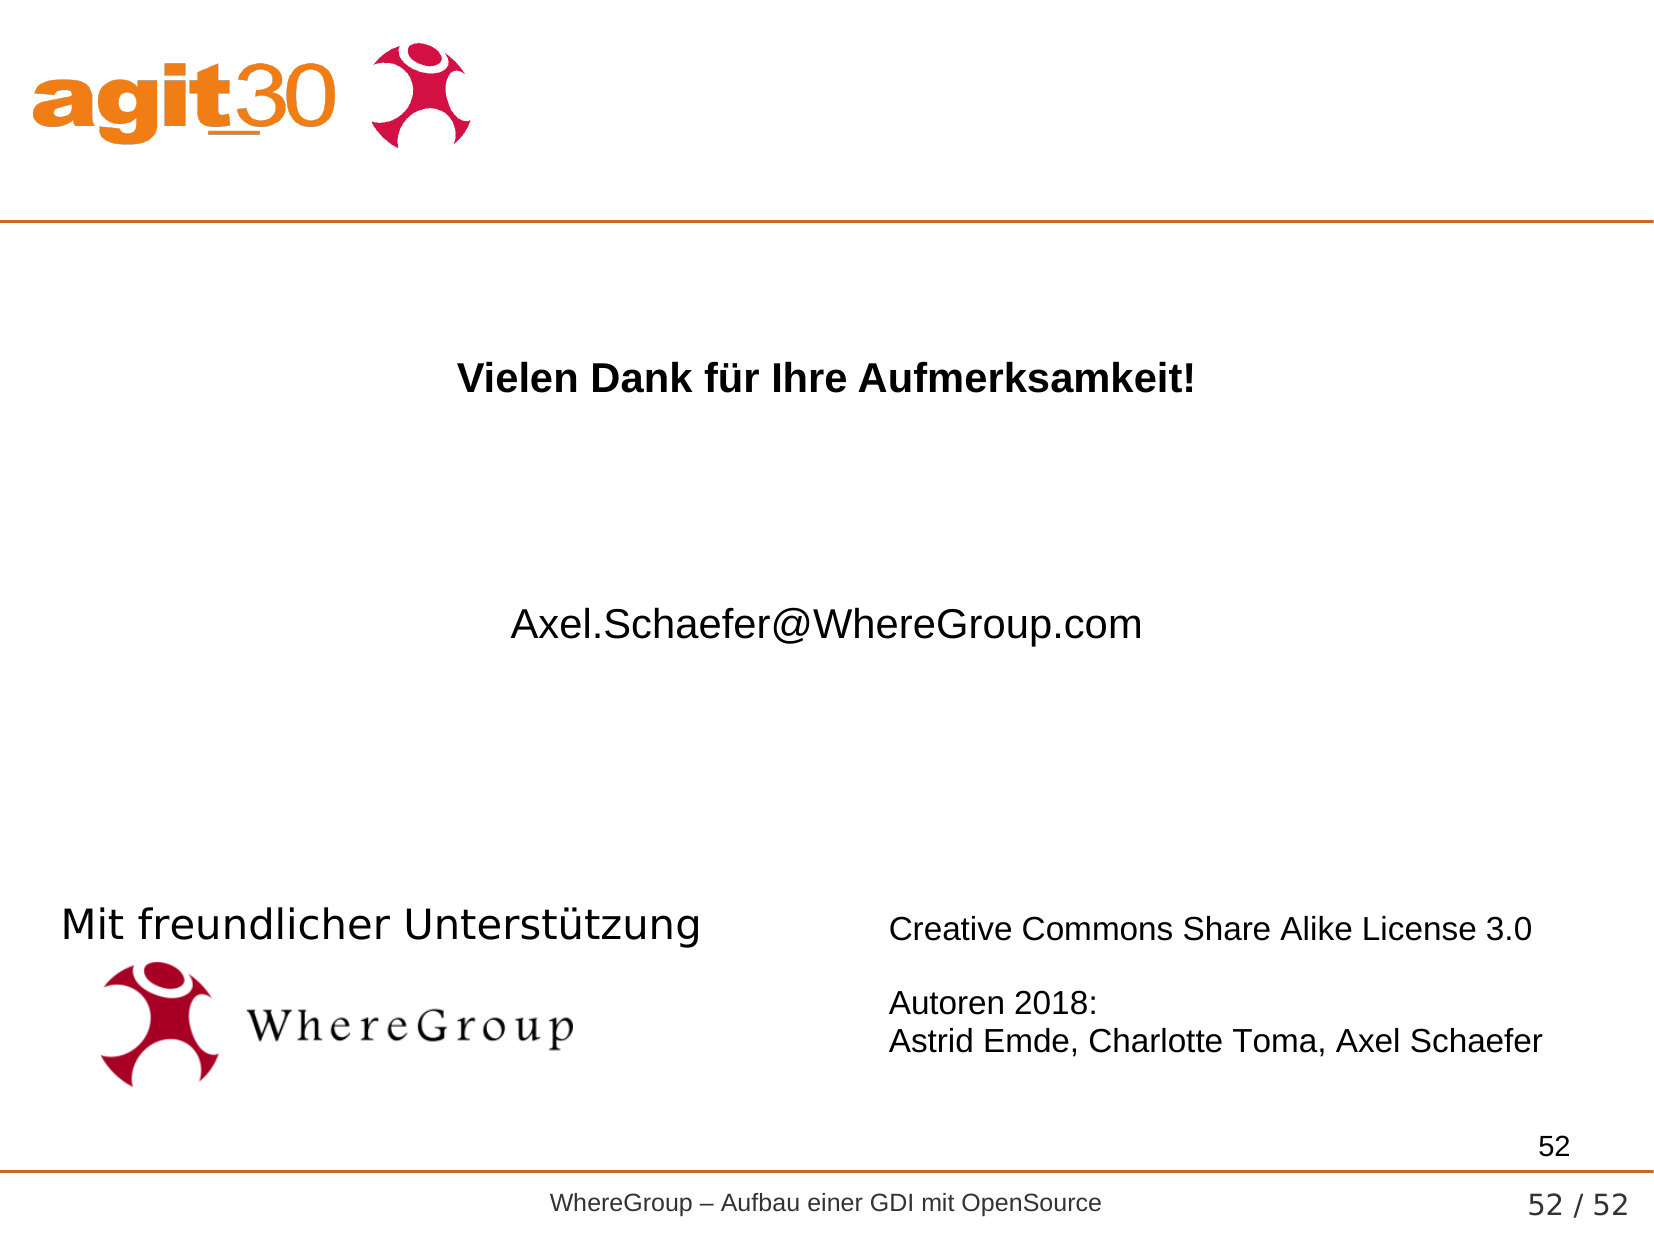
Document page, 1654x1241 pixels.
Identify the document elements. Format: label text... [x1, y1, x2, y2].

list Vielen Dank für Ihre Aufmerksamkeit! Axel.Schaefer@WhereGroup.com [29, 354, 1625, 1173]
picture [29, 58, 340, 148]
